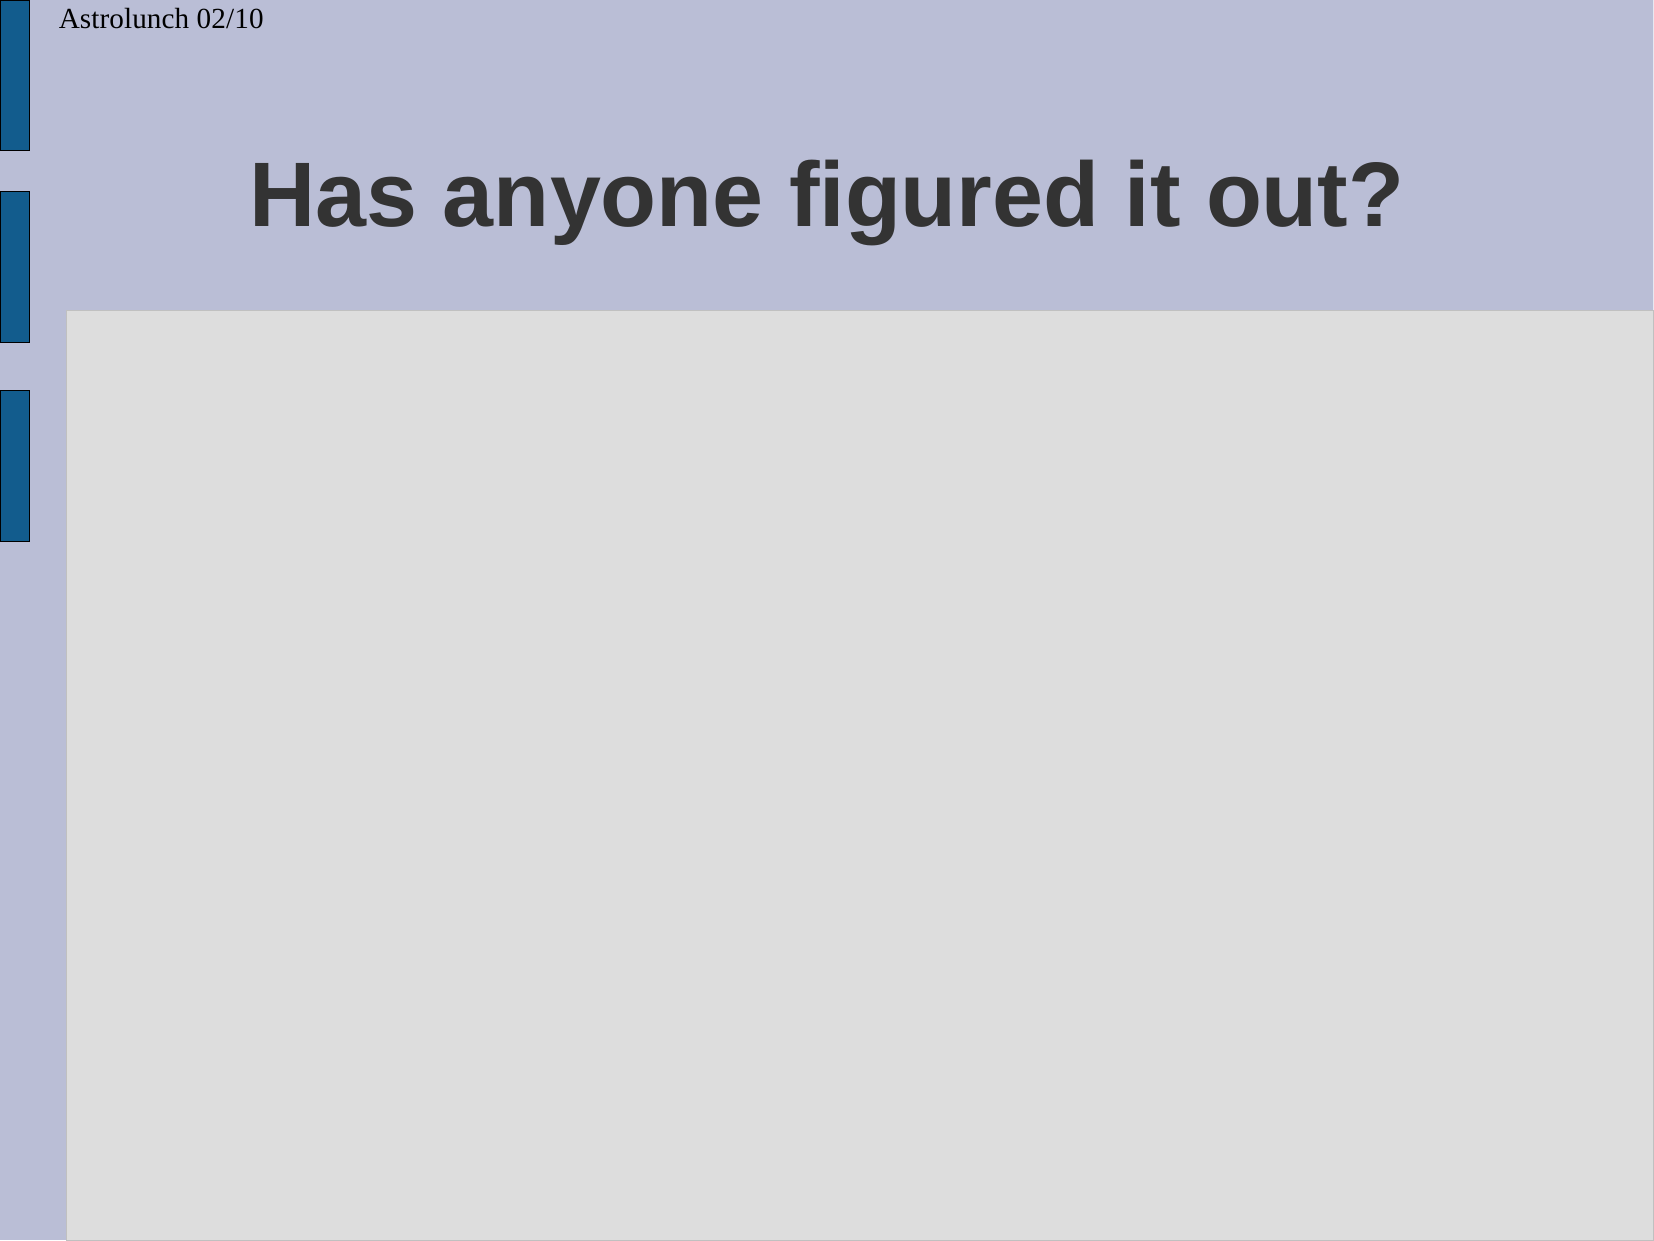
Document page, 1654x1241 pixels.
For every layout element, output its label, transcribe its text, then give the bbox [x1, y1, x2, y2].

title Has anyone figured it out? [121, 91, 1534, 299]
